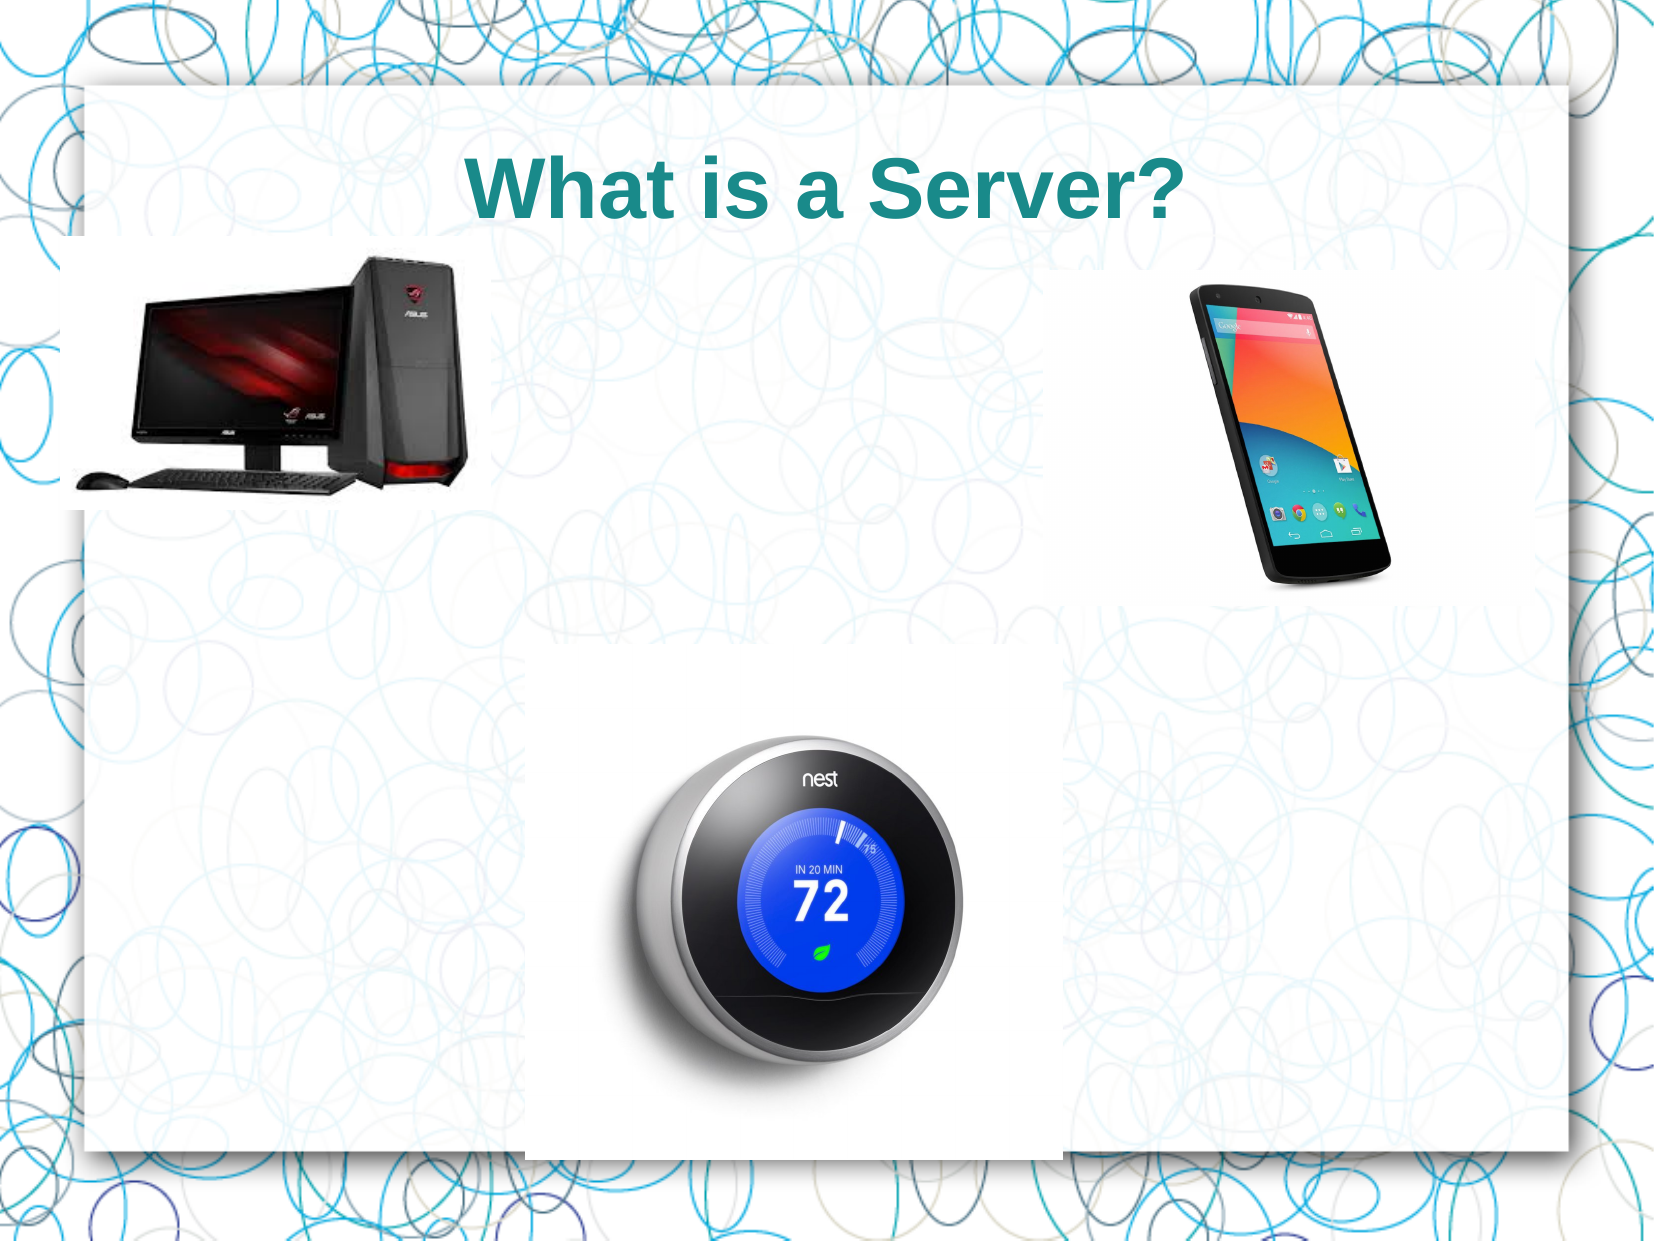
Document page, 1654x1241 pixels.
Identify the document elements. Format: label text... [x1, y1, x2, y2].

title What is a Server? [82, 84, 1571, 292]
picture [0, 0, 1654, 1241]
